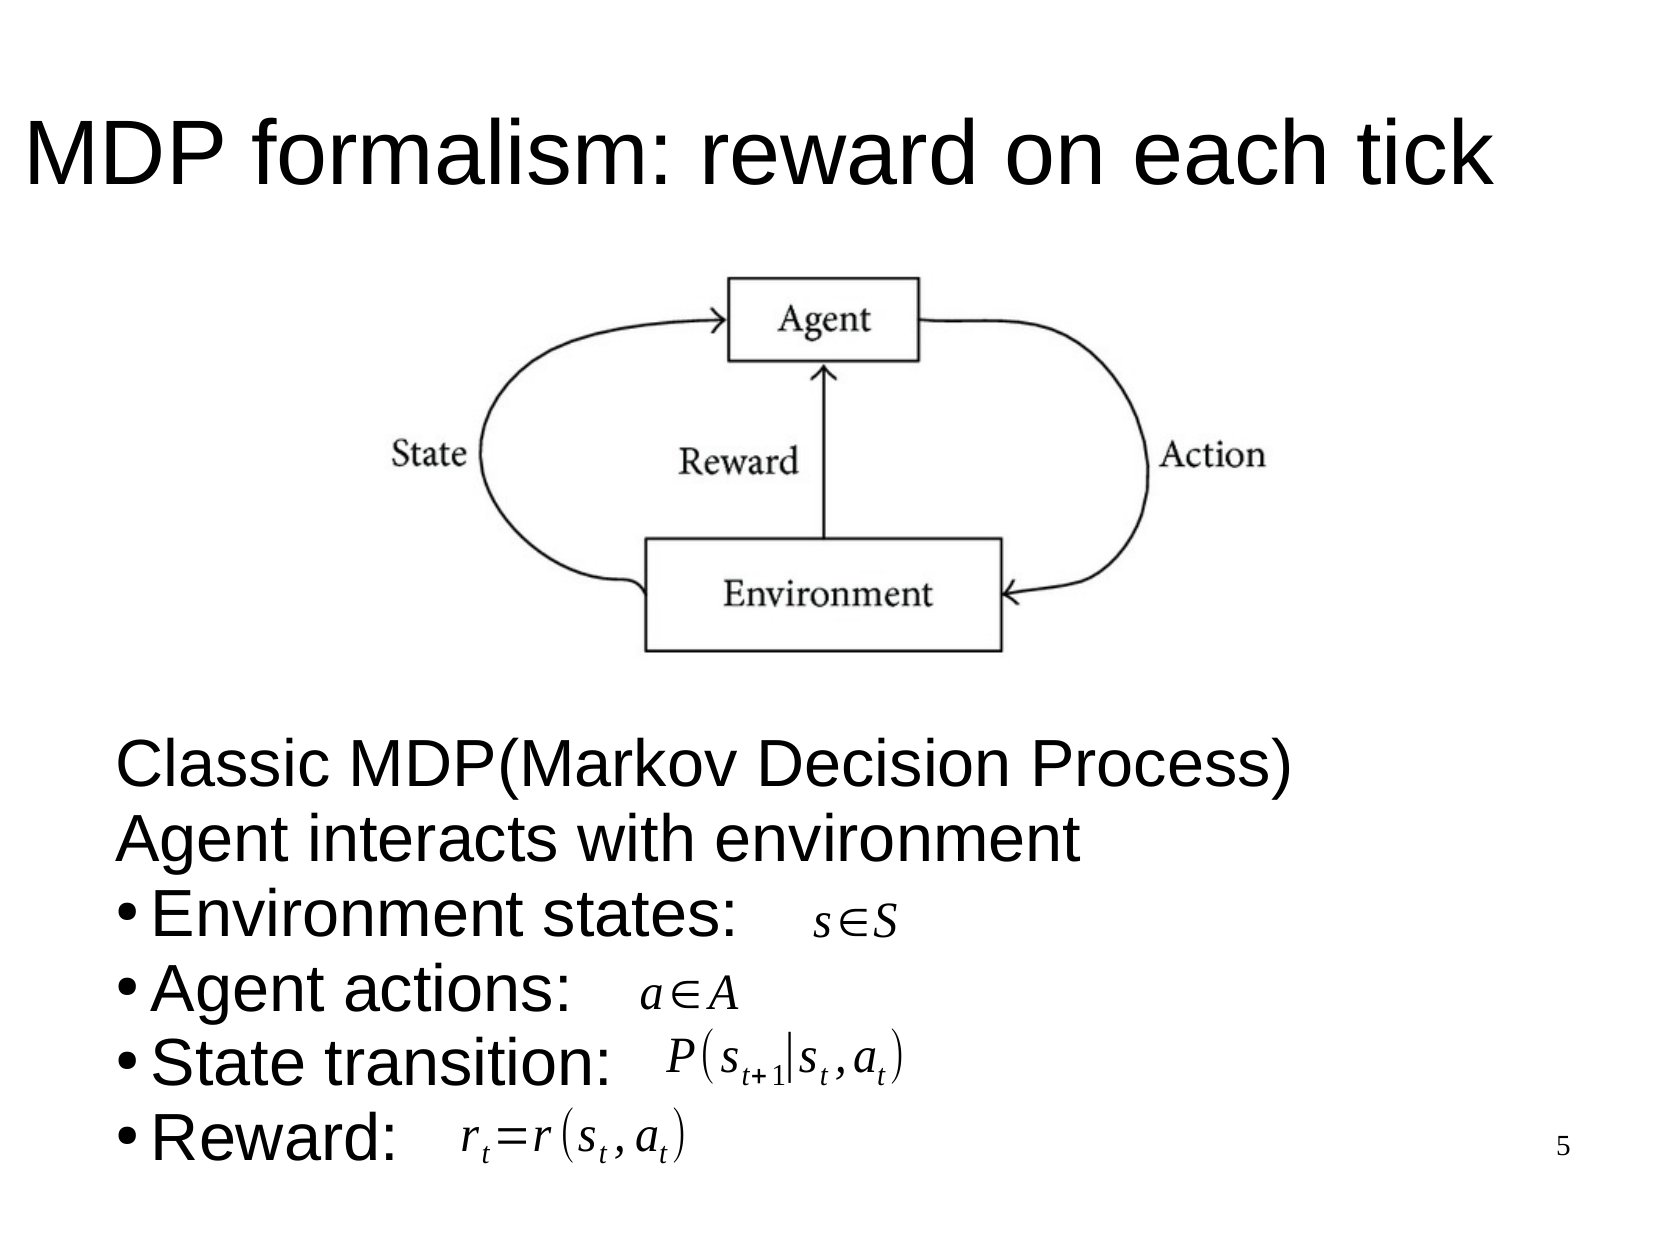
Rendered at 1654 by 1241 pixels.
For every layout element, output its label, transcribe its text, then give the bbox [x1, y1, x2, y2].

chart [651, 1024, 919, 1091]
chart [448, 1103, 700, 1170]
title MDP formalism: reward on each tick [23, 49, 1512, 257]
picture [360, 246, 1298, 684]
text_box Classic MDP(Markov Decision Process) Agent interacts with environment Environment states: Agent actions: State transition: Reward: [79, 726, 1501, 1175]
